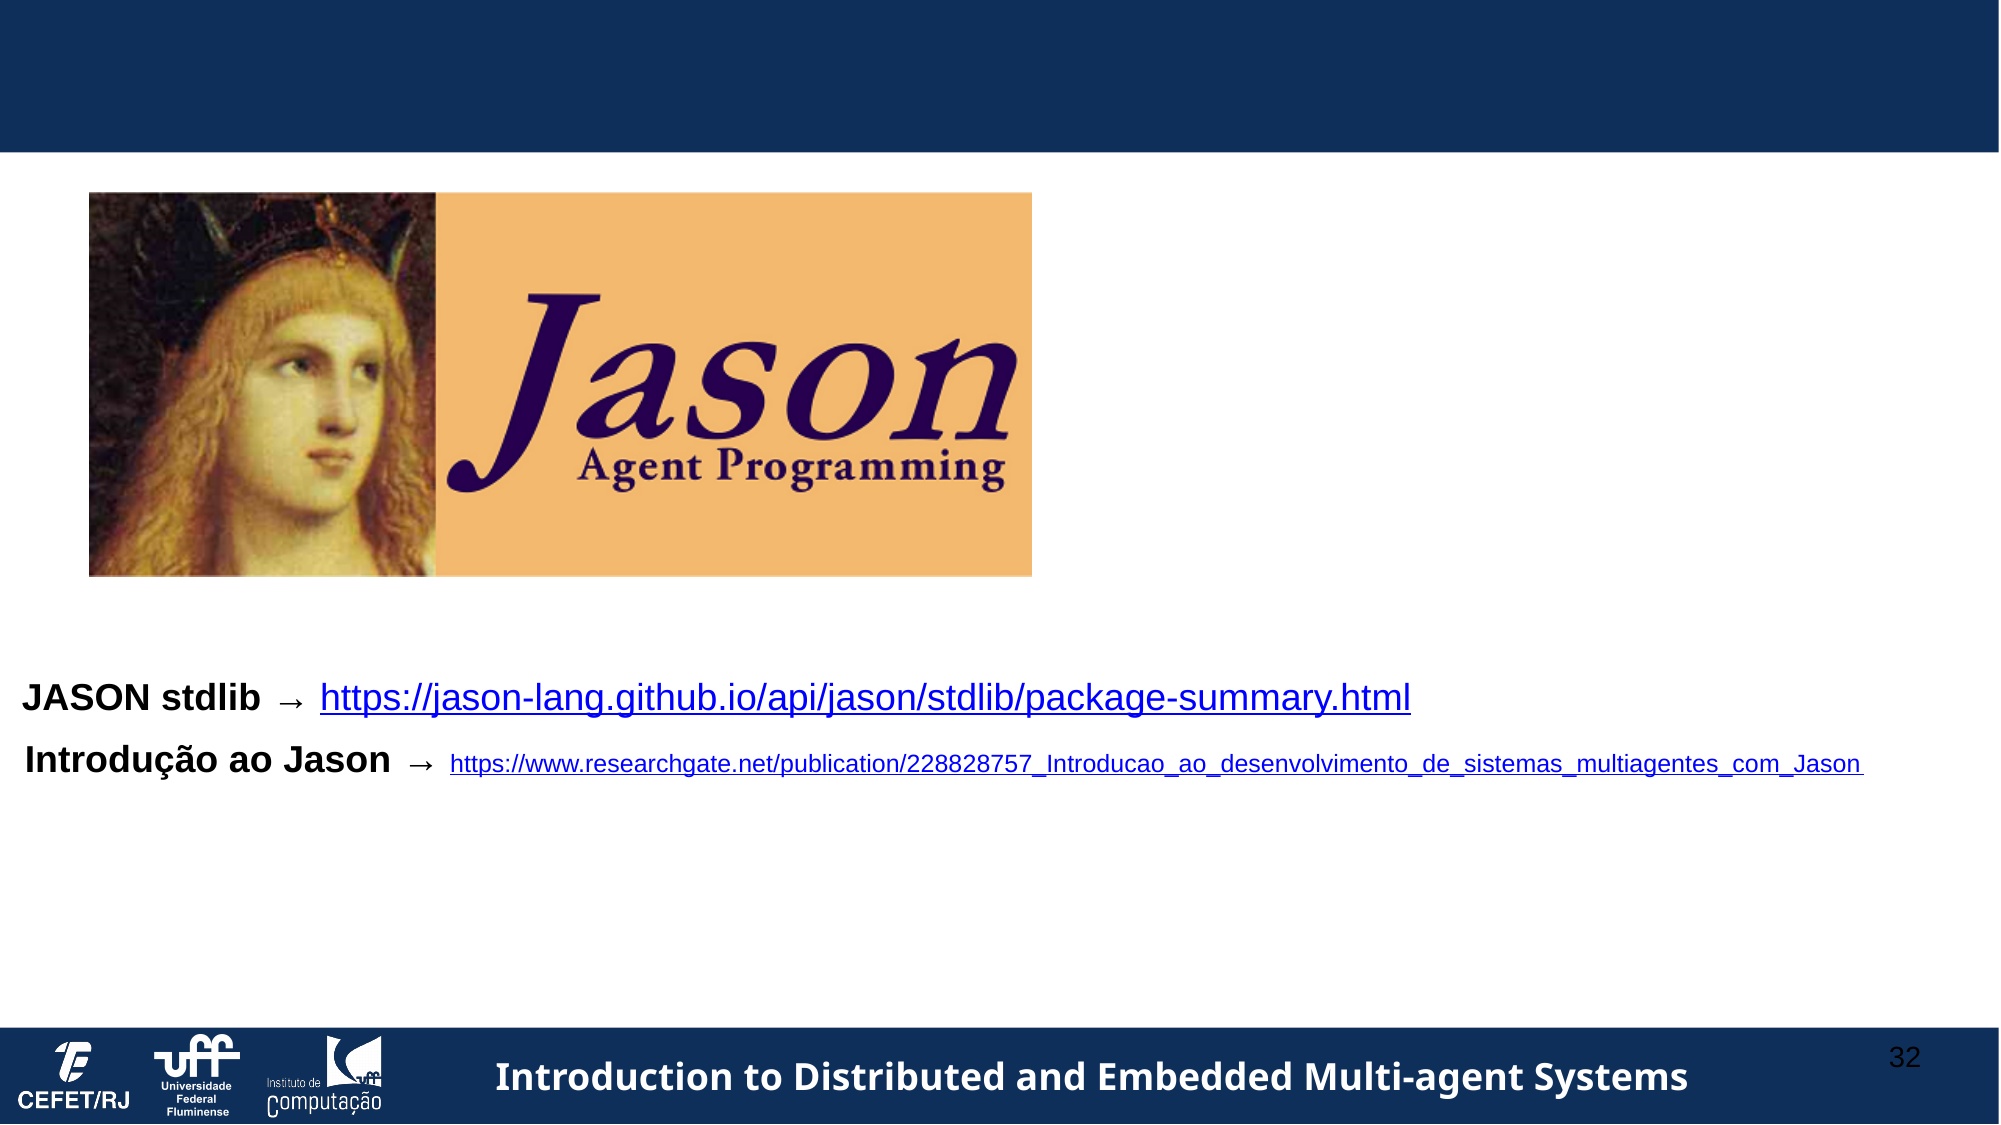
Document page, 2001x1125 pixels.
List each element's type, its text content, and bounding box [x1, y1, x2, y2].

text_box JASON stdlib → https://jason-lang.github.io/api/jason/stdlib/package-summary.html [7, 665, 1431, 765]
picture [265, 1033, 383, 1118]
picture [89, 192, 1032, 577]
picture [18, 1021, 129, 1125]
picture [153, 1033, 241, 1121]
text_box Introdução ao Jason → https://www.researchgate.net/publication/228828757_Introducao_ao_desenvolvimento_de_sistemas_multiagentes_com_Jason [9, 727, 2000, 868]
